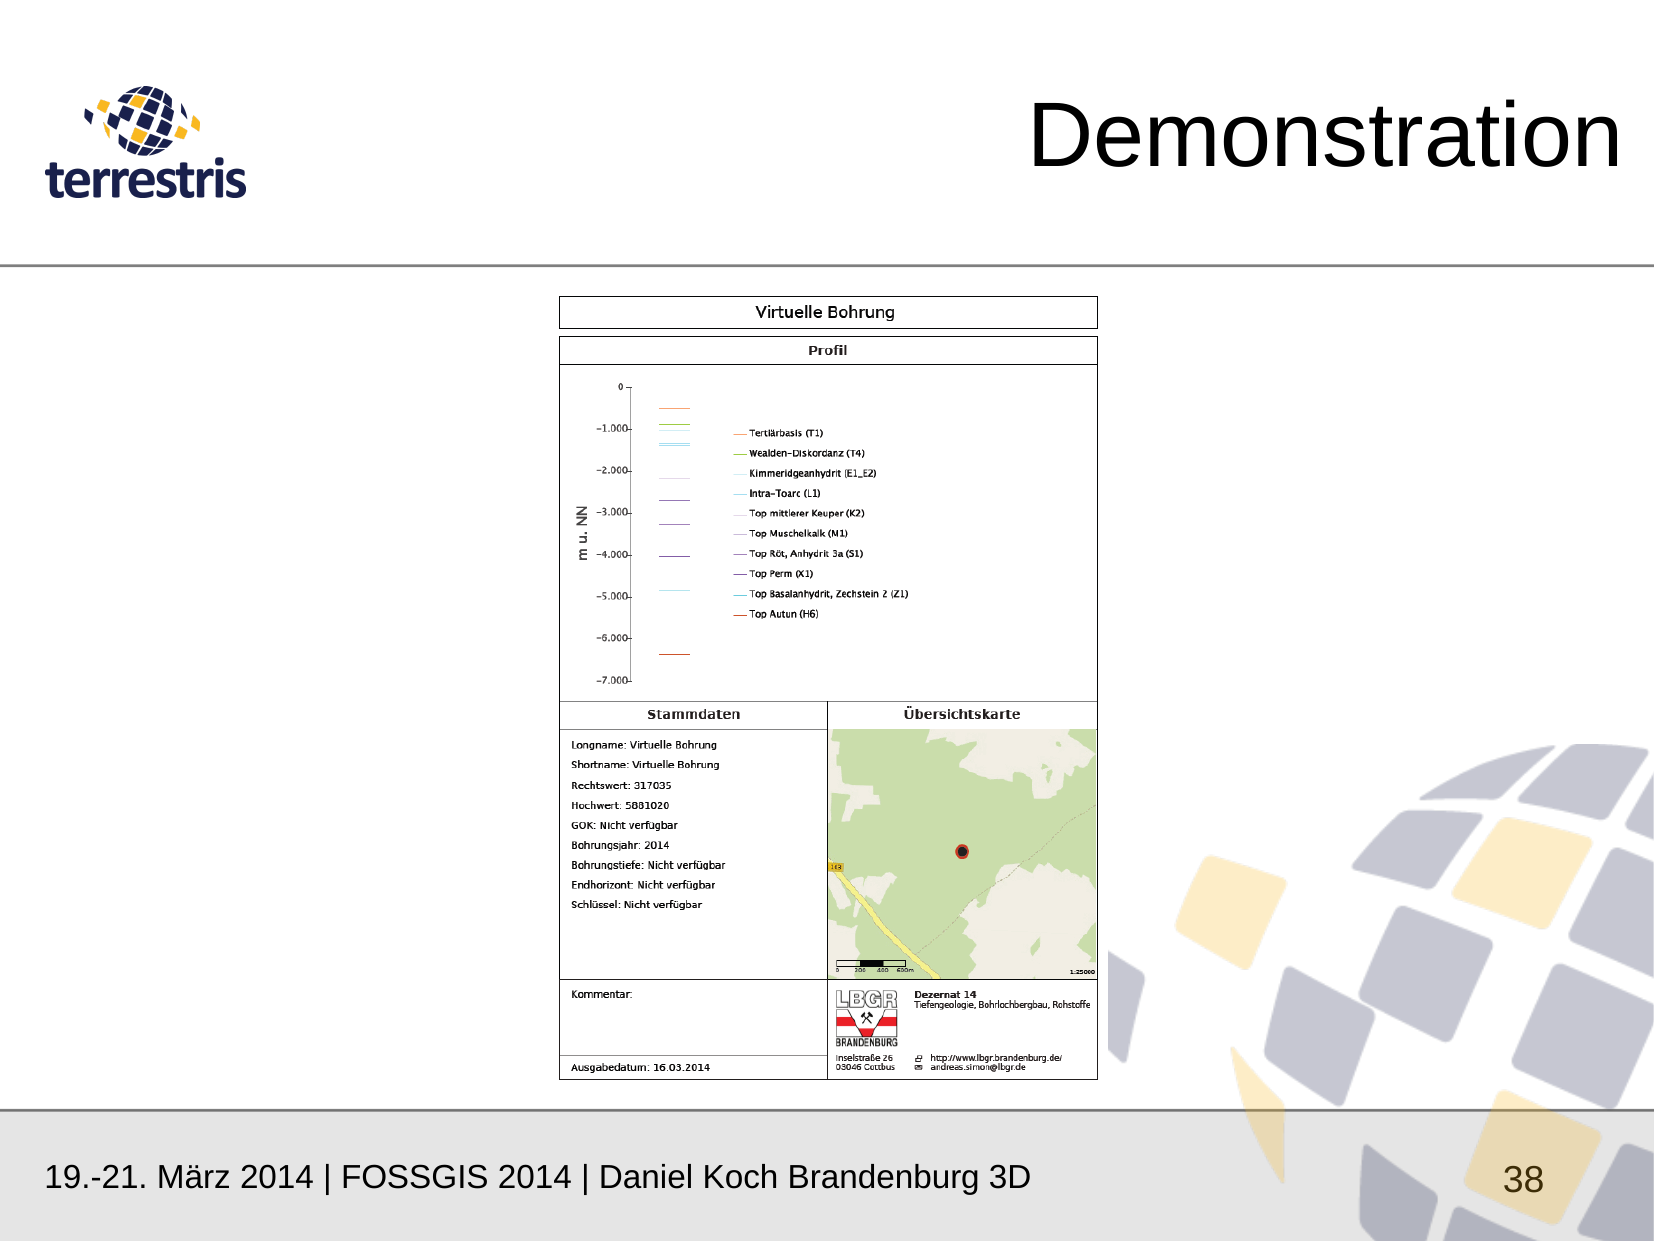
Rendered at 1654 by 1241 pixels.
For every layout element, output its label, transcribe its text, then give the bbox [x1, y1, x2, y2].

title Demonstration [295, 31, 1624, 239]
picture [546, 283, 1654, 1241]
picture [45, 86, 246, 198]
